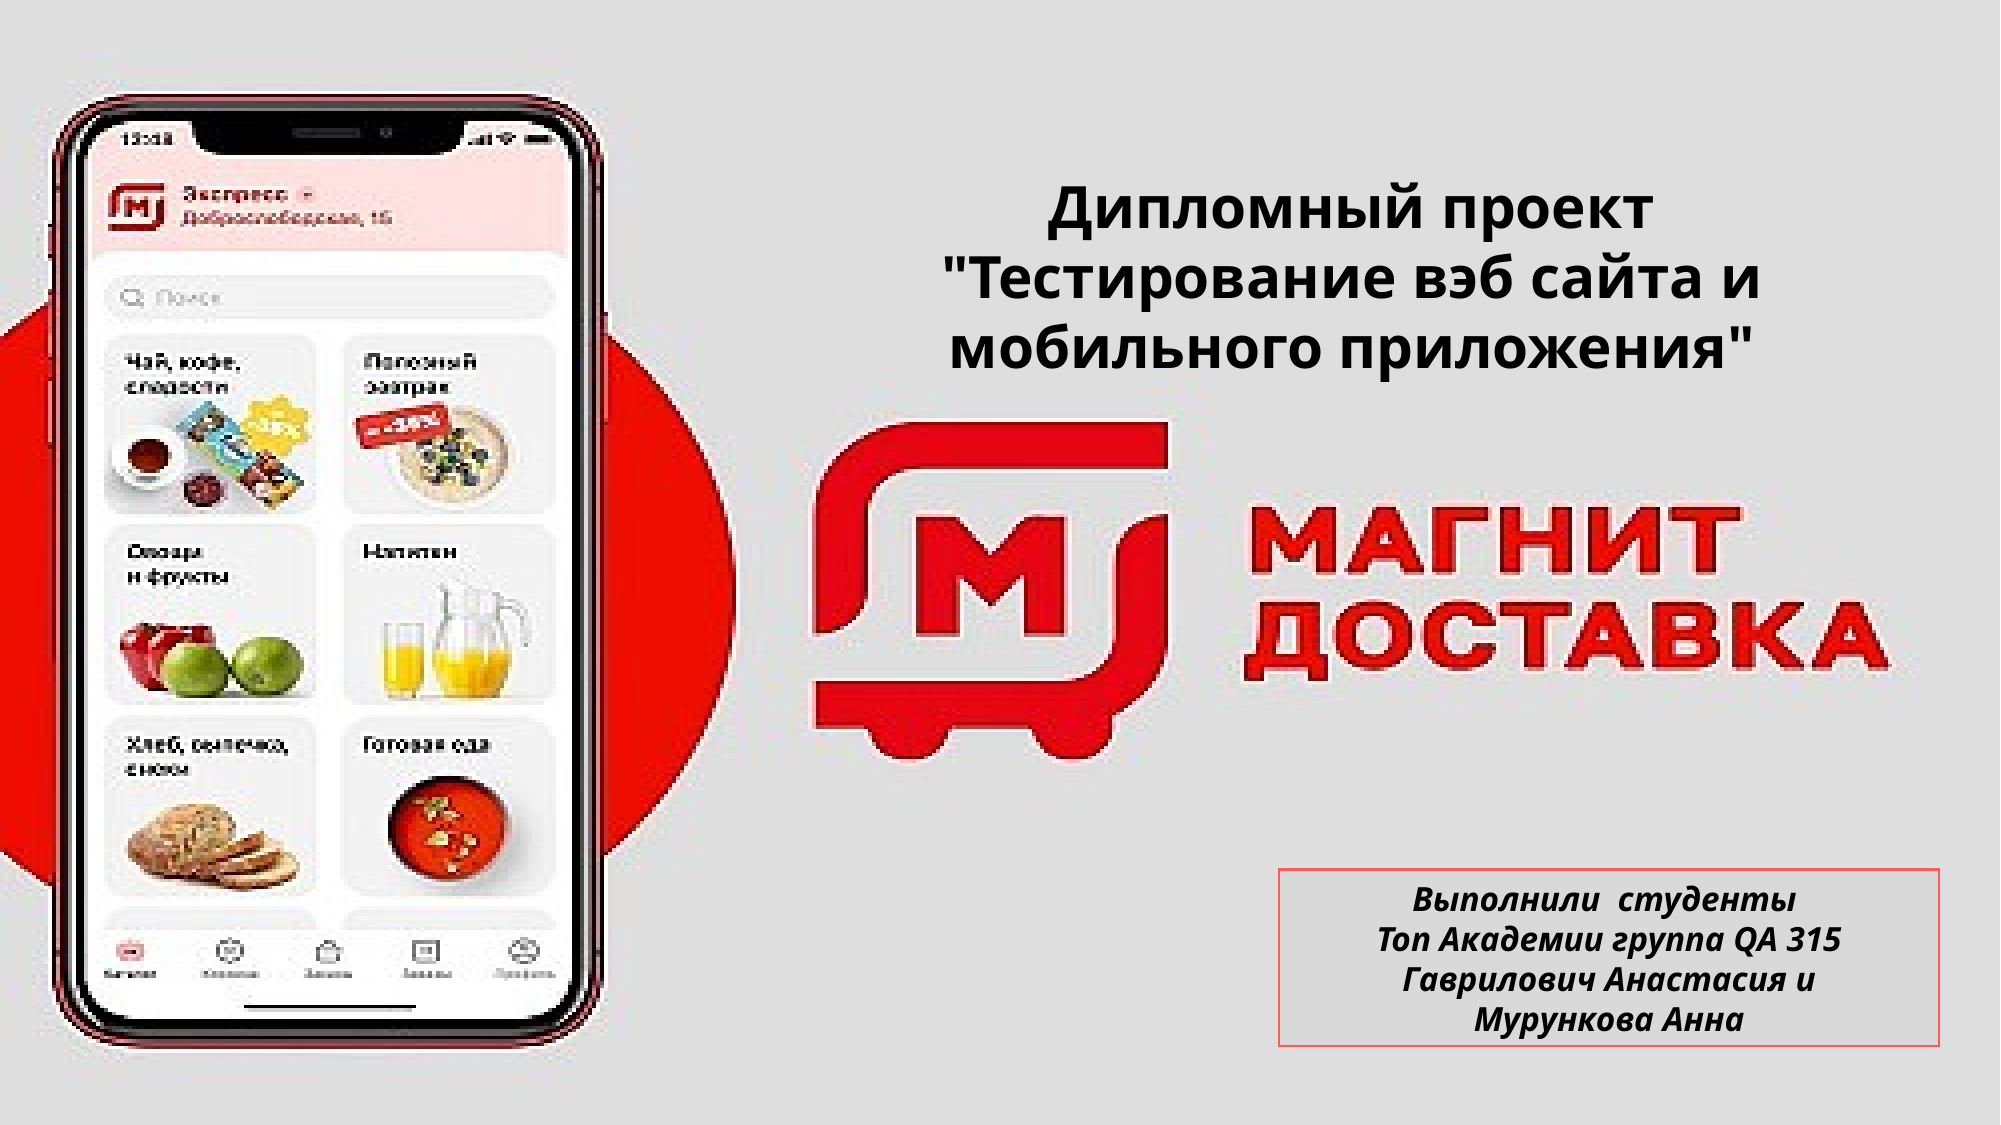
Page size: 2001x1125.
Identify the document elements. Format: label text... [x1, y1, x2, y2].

text_box Выполнили студенты Топ Академии группа QA 315 Гаврилович Анастасия и Мурункова Анна [1279, 869, 1940, 1047]
picture [0, 0, 2000, 1125]
text_box Дипломный проект "Тестирование вэб сайта и мобильного приложения" [859, 162, 1845, 390]
